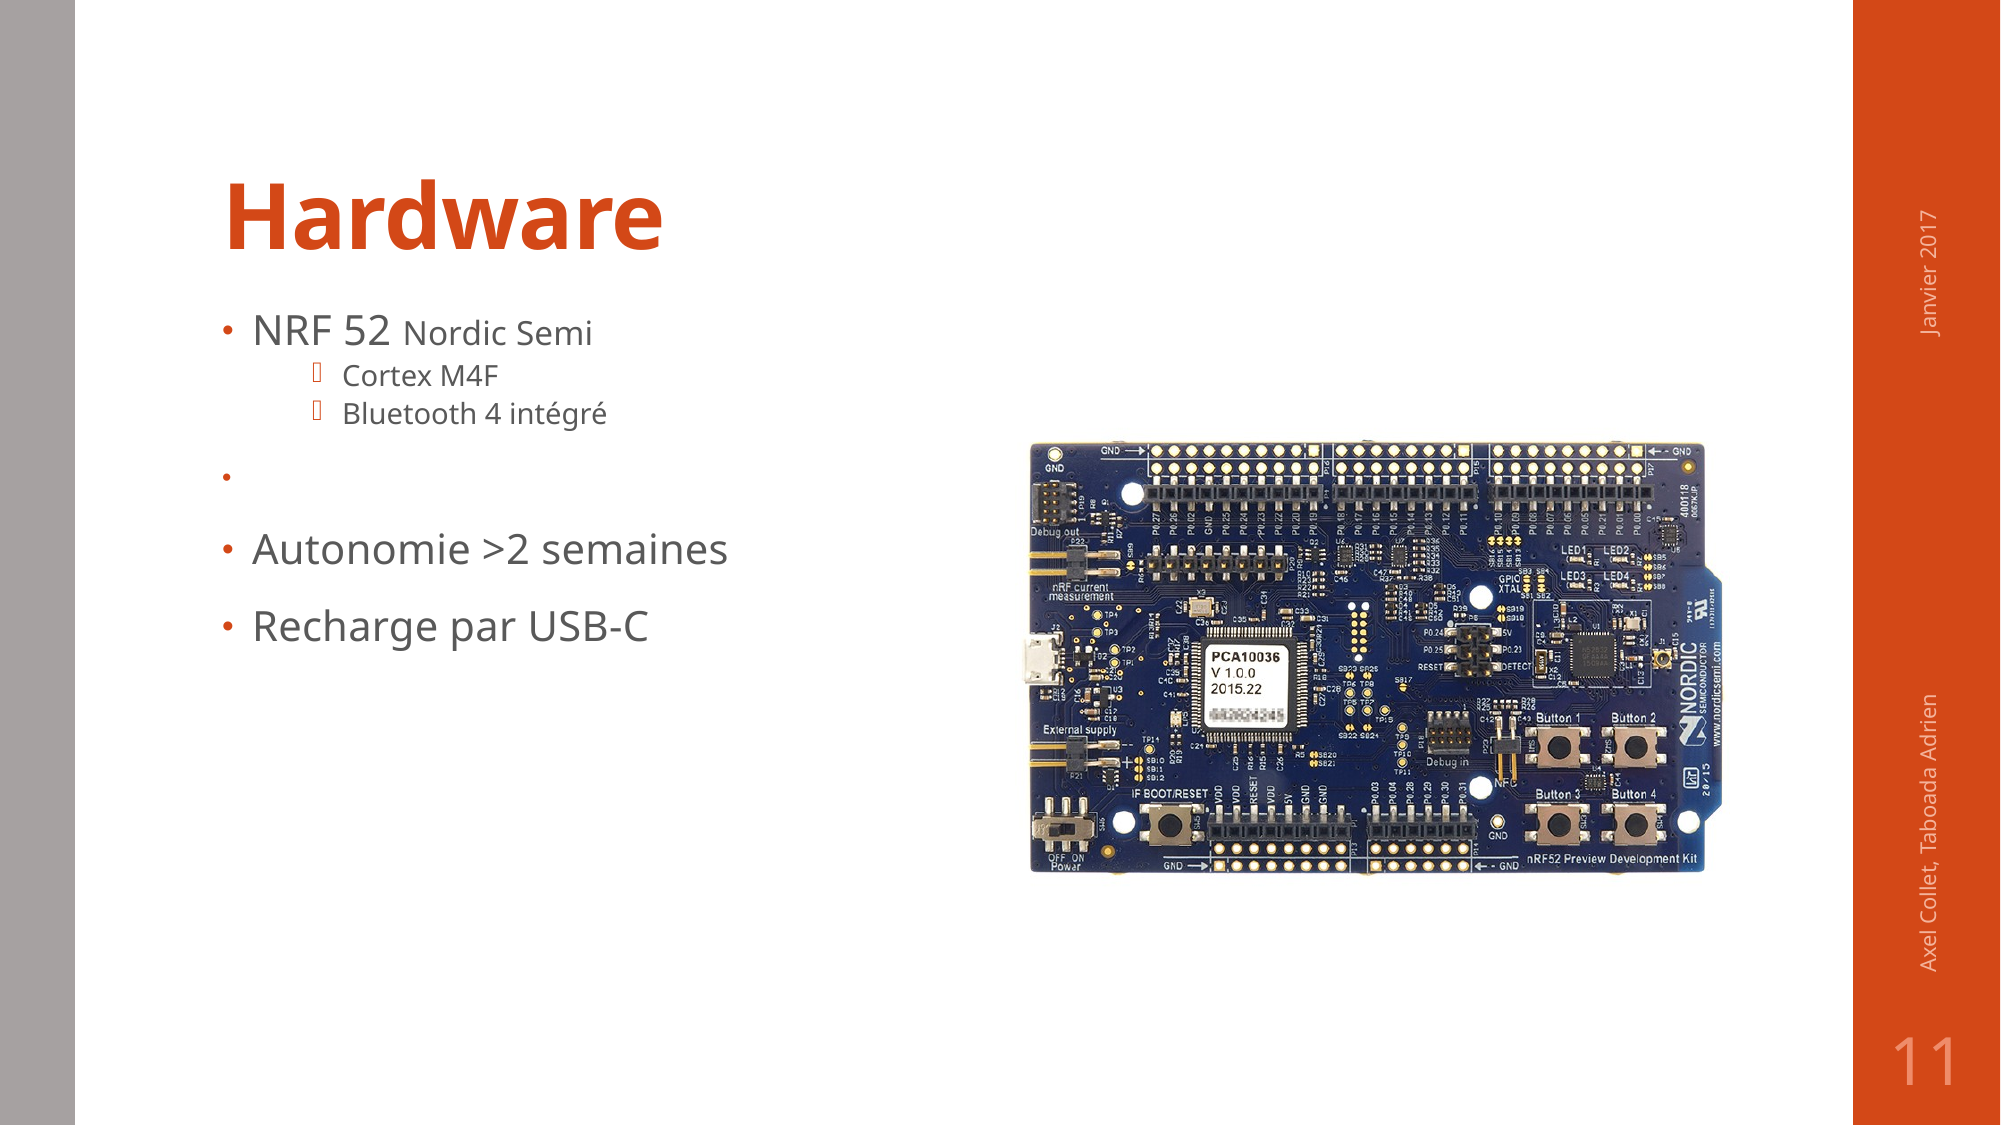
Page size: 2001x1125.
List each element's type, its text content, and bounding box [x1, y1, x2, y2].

text_box Janvier 2017 [1897, 37, 1958, 351]
title Hardware [206, 48, 1797, 278]
text_box Axel Collet, Taboada Adrien [1897, 400, 1958, 988]
text_box [1852, 1012, 2000, 1110]
picture [1015, 299, 1730, 1014]
list NRF 52 Nordic Semi Cortex M4F Bluetooth 4 intégré Autonomie >2 semaines Recharge par USB-C [206, 299, 942, 1014]
